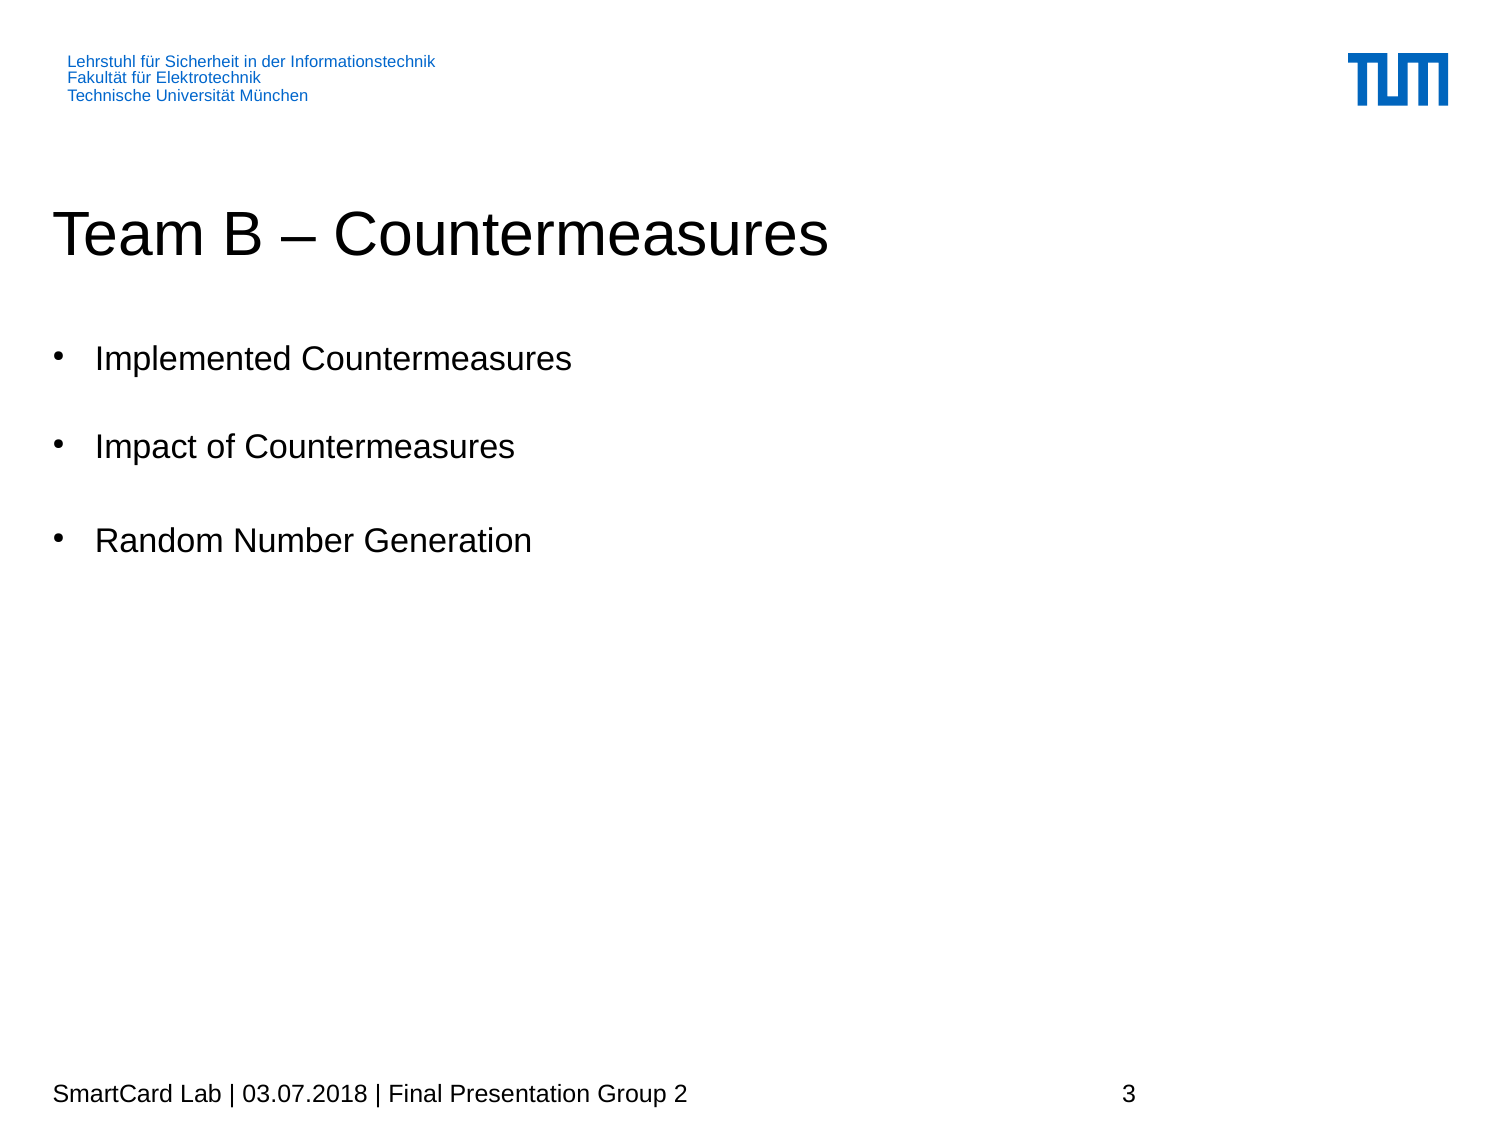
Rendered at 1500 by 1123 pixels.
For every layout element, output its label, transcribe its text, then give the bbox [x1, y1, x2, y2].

text_box SmartCard Lab | 03.07.2018 | Final Presentation Group 2 [52, 1062, 1116, 1123]
list Implemented Countermeasures Impact of Countermeasures Random Number Generation [52, 330, 1453, 560]
text_box <number> [1122, 1062, 1459, 1123]
title Team B – Countermeasures [52, 192, 1453, 268]
